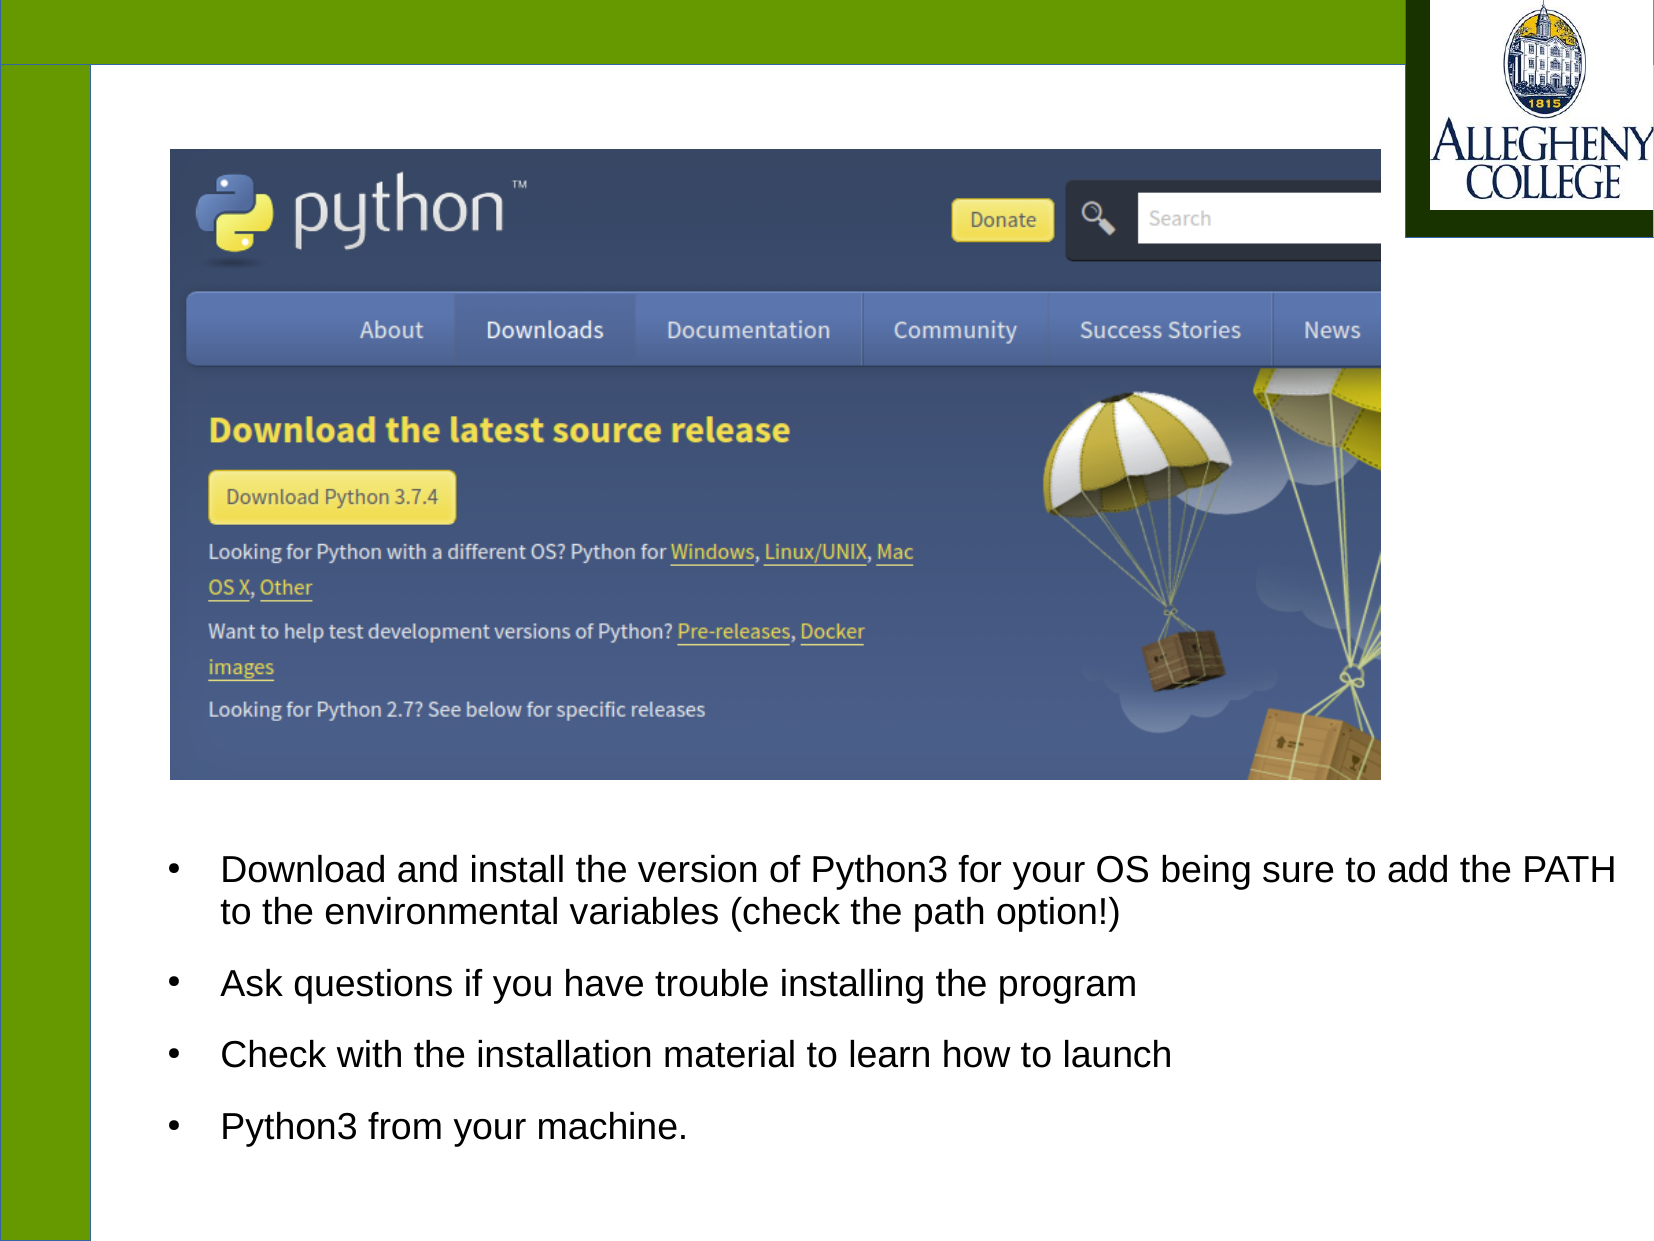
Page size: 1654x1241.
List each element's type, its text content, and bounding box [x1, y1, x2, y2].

text_box [0, 0, 1654, 1241]
list Download and install the version of Python3 for your OS being sure to add the PATH to the environmental variables (check the path option!) Ask questions if you have trouble installing the program Check with the installation material to learn how to launch Python3 from your machine. [149, 848, 1638, 1179]
picture [1430, 0, 1654, 210]
picture [170, 149, 1381, 781]
